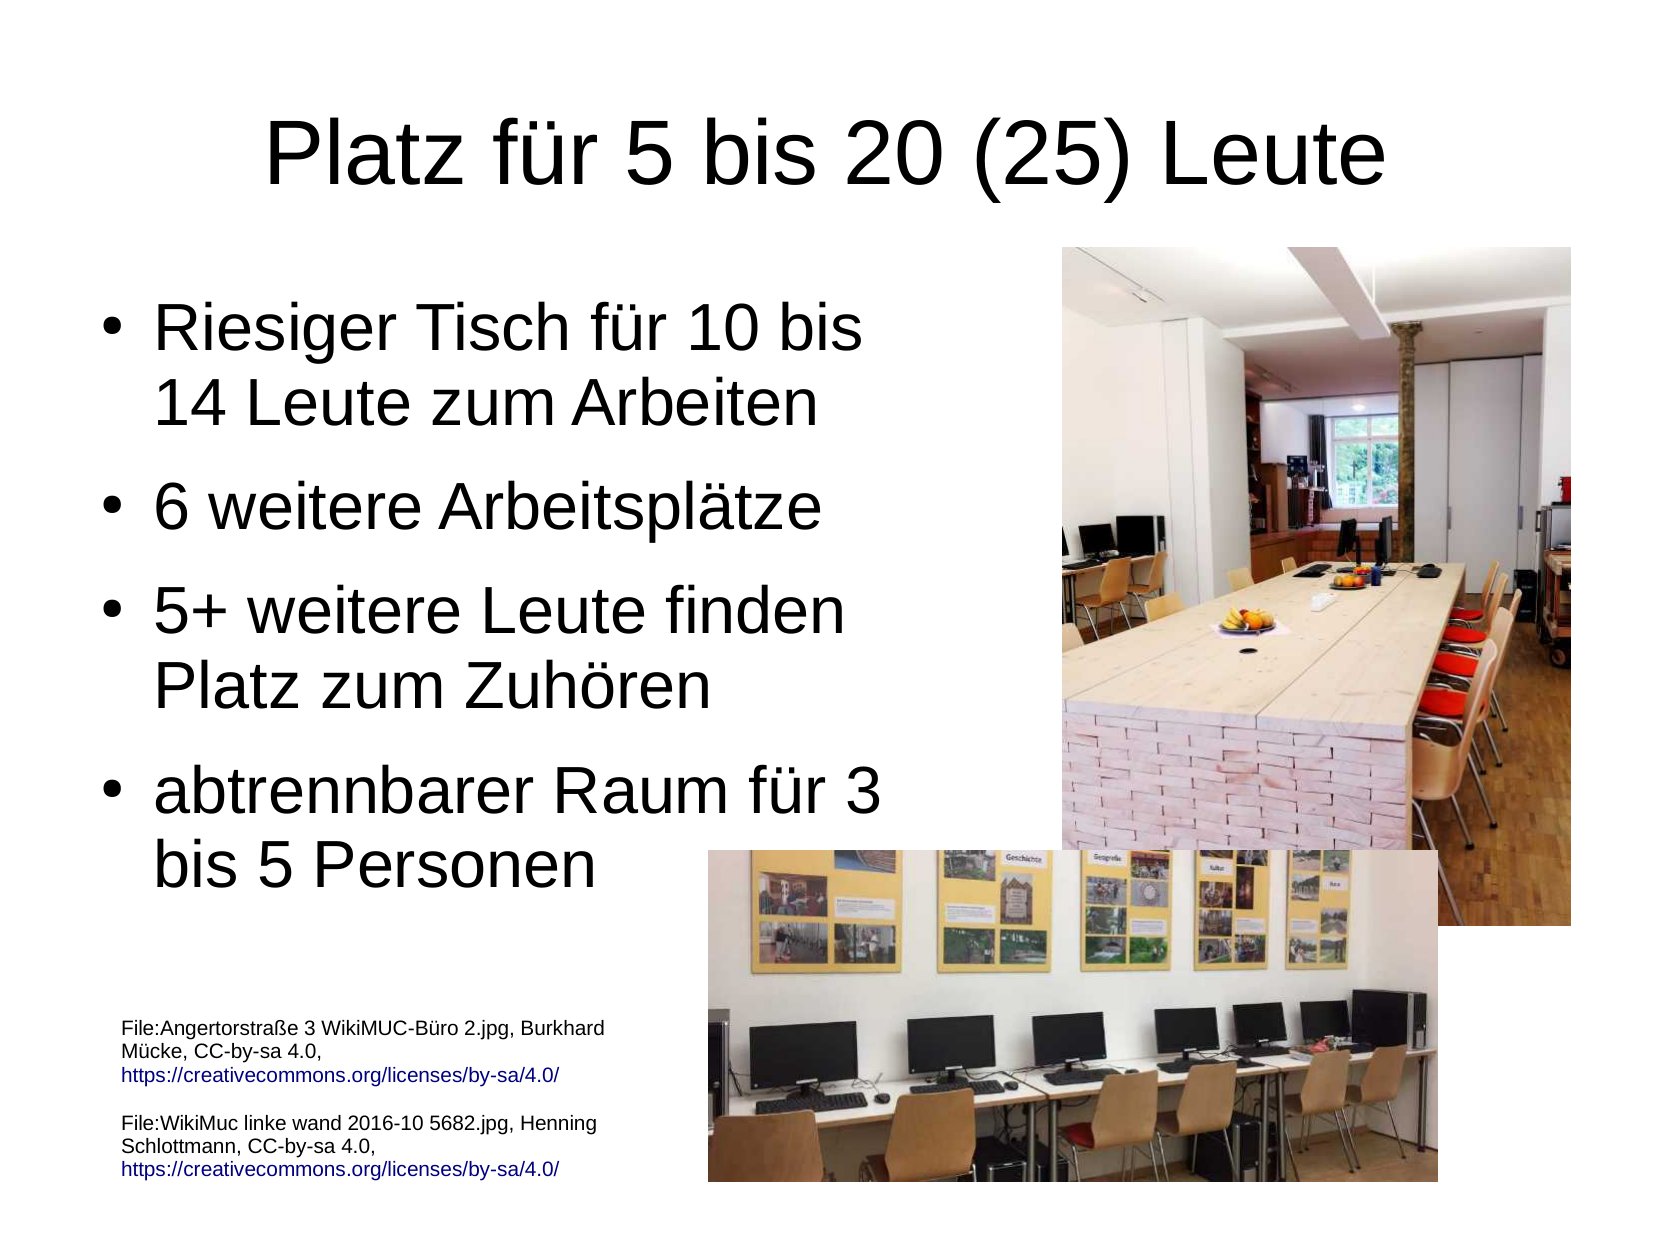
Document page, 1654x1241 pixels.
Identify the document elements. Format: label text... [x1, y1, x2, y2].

list Riesiger Tisch für 10 bis 14 Leute zum Arbeiten 6 weitere Arbeitsplätze 5+ weitere Leute finden Platz zum Zuhören abtrennbarer Raum für 3 bis 5 Personen [82, 290, 945, 1010]
picture [708, 247, 1571, 1182]
text_box File:Angertorstraße 3 WikiMUC-Büro 2.jpg, Burkhard Mücke, CC-by-sa 4.0, https://creativecommons.org/licenses/by-sa/4.0/ File:WikiMuc linke wand 2016-10 5682.jpg, Henning Schlottmann, CC-by-sa 4.0, https://creativecommons.org/licenses/by-sa/4.0/ [106, 1009, 686, 1195]
title Platz für 5 bis 20 (25) Leute [82, 49, 1571, 257]
